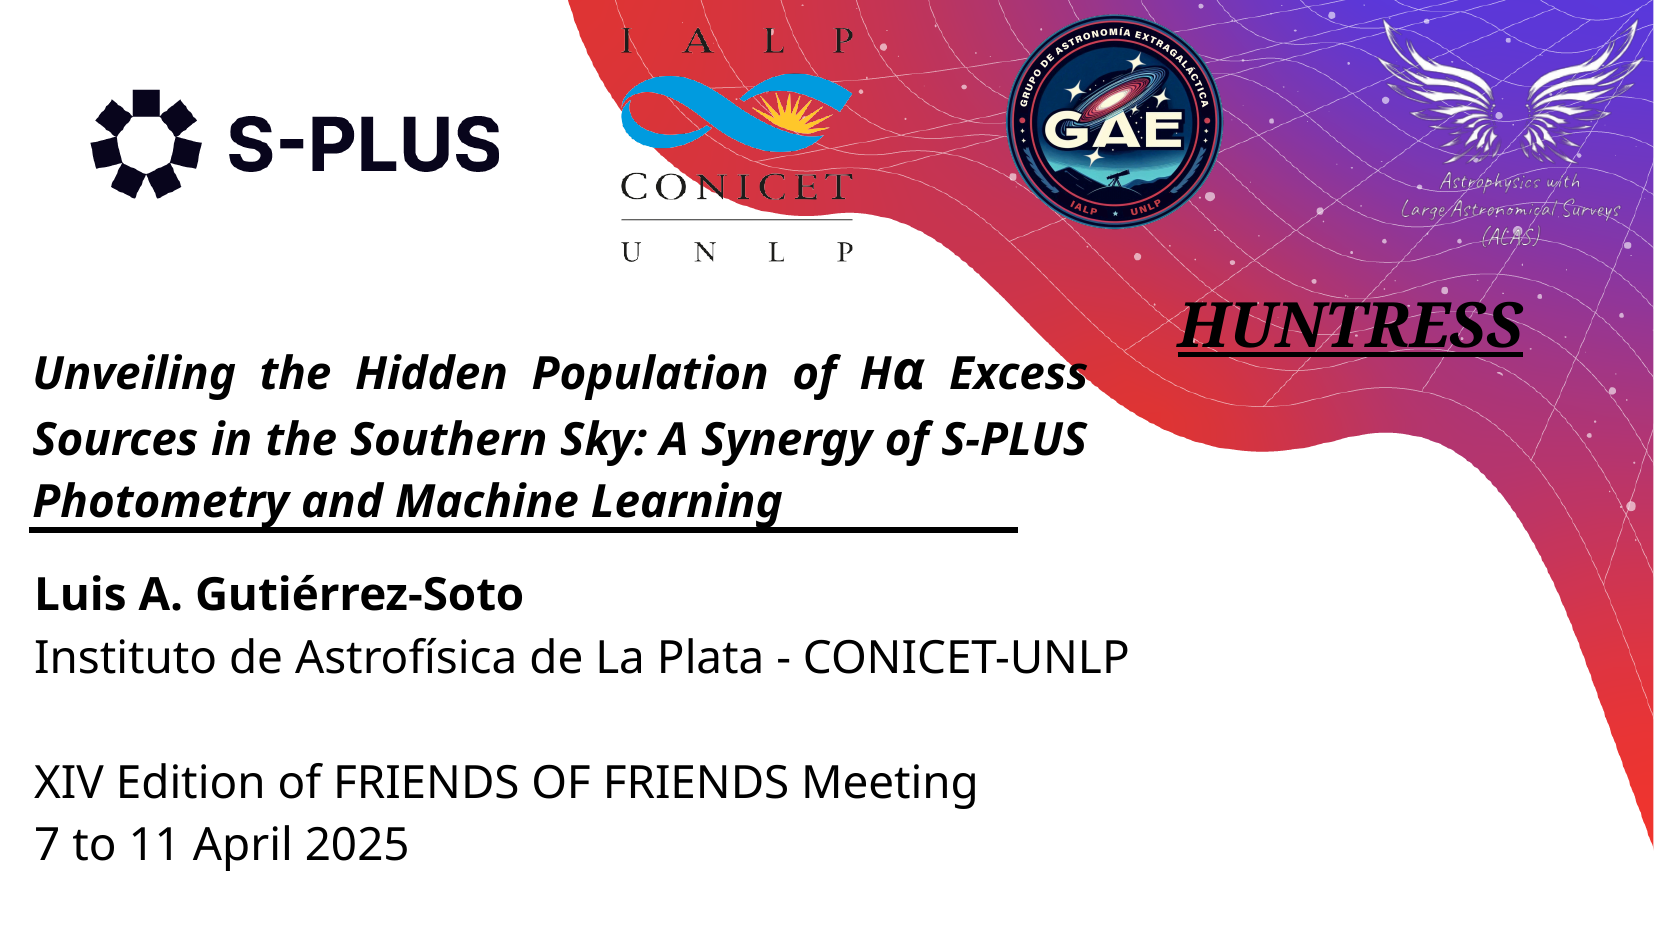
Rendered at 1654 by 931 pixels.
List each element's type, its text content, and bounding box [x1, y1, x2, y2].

text_box Unveiling the Hidden Population of Hα Excess Sources in the Southern Sky: A Synergy of S-PLUS Photometry and Machine Learning [17, 324, 1104, 638]
text_box HUNTRESS [1162, 273, 1554, 372]
picture [0, 0, 1654, 930]
text_box Luis A. Gutiérrez-Soto Instituto de Astrofísica de La Plata - CONICET-UNLP XIV Edition of FRIENDS OF FRIENDS Meeting 7 to 11 April 2025 [19, 491, 1290, 931]
